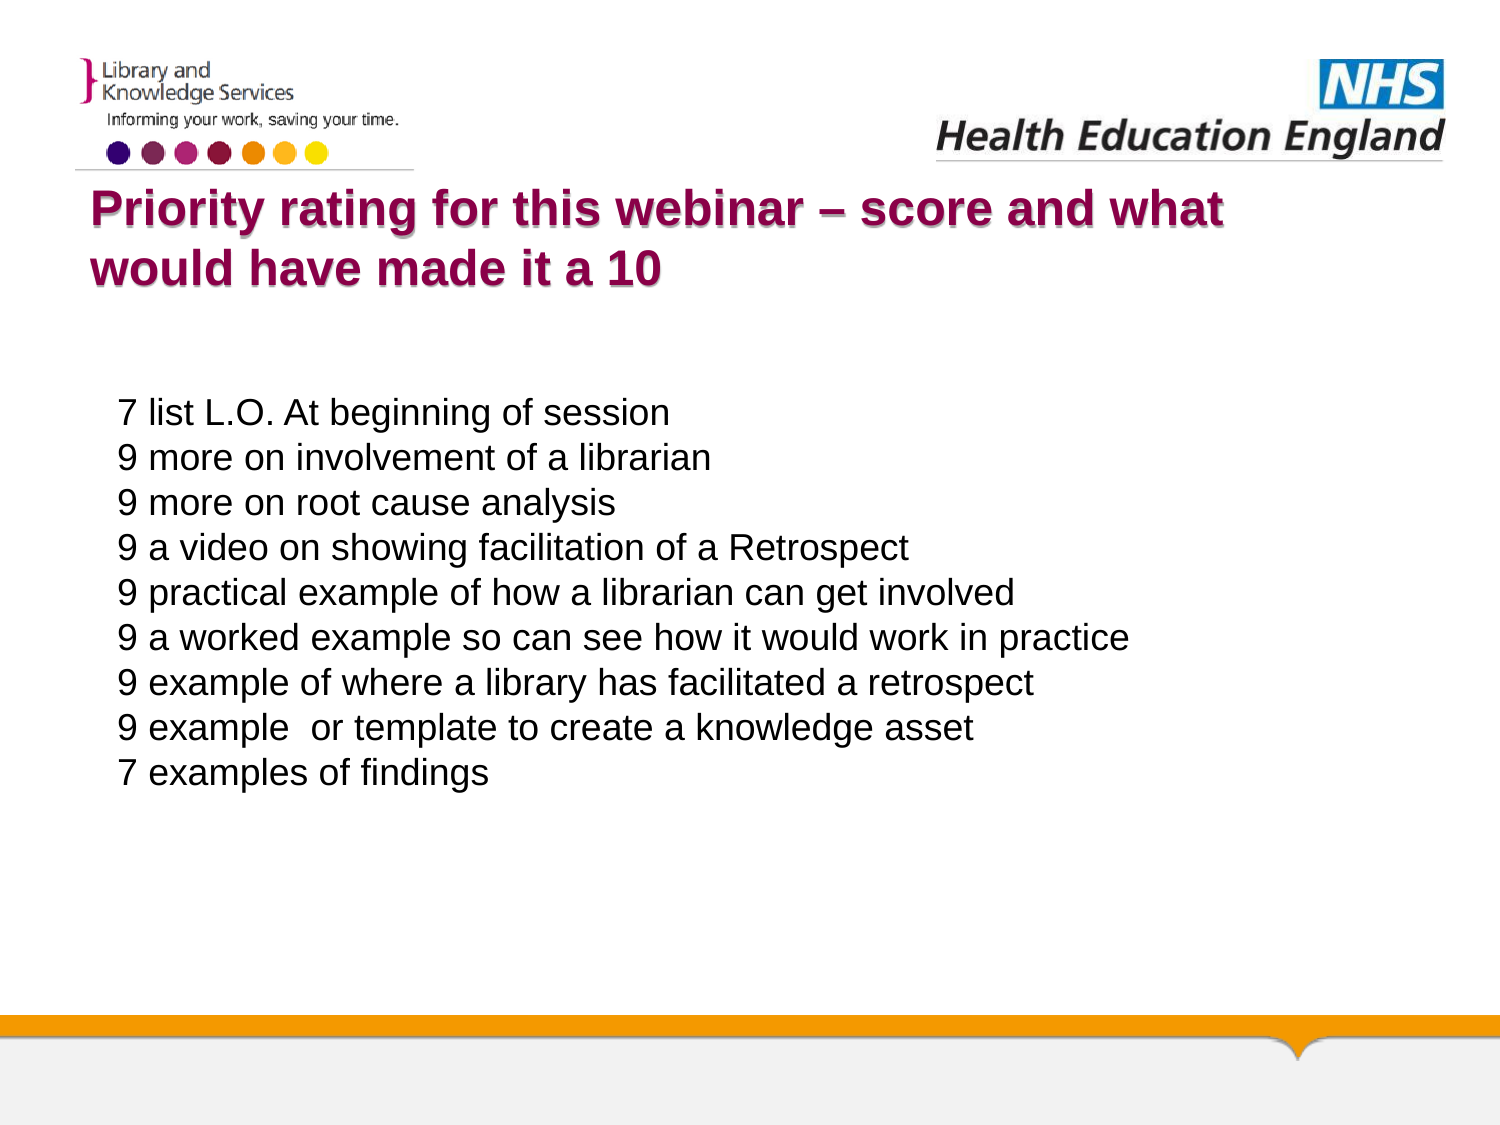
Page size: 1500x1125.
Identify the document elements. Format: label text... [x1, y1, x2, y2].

title Priority rating for this webinar – score and what would have made it a 10 [88, 209, 1364, 322]
picture [75, 54, 416, 169]
text_box 7 list L.O. At beginning of session 9 more on involvement of a librarian 9 more on root cause analysis 9 a video on showing facilitation of a Retrospect 9 practical example of how a librarian can get involved 9 a worked example so can see how it would work in practice 9 example of where a library has facilitated a retrospect 9 example or template to create a knowledge asset 7 examples of findings [101, 380, 1450, 850]
